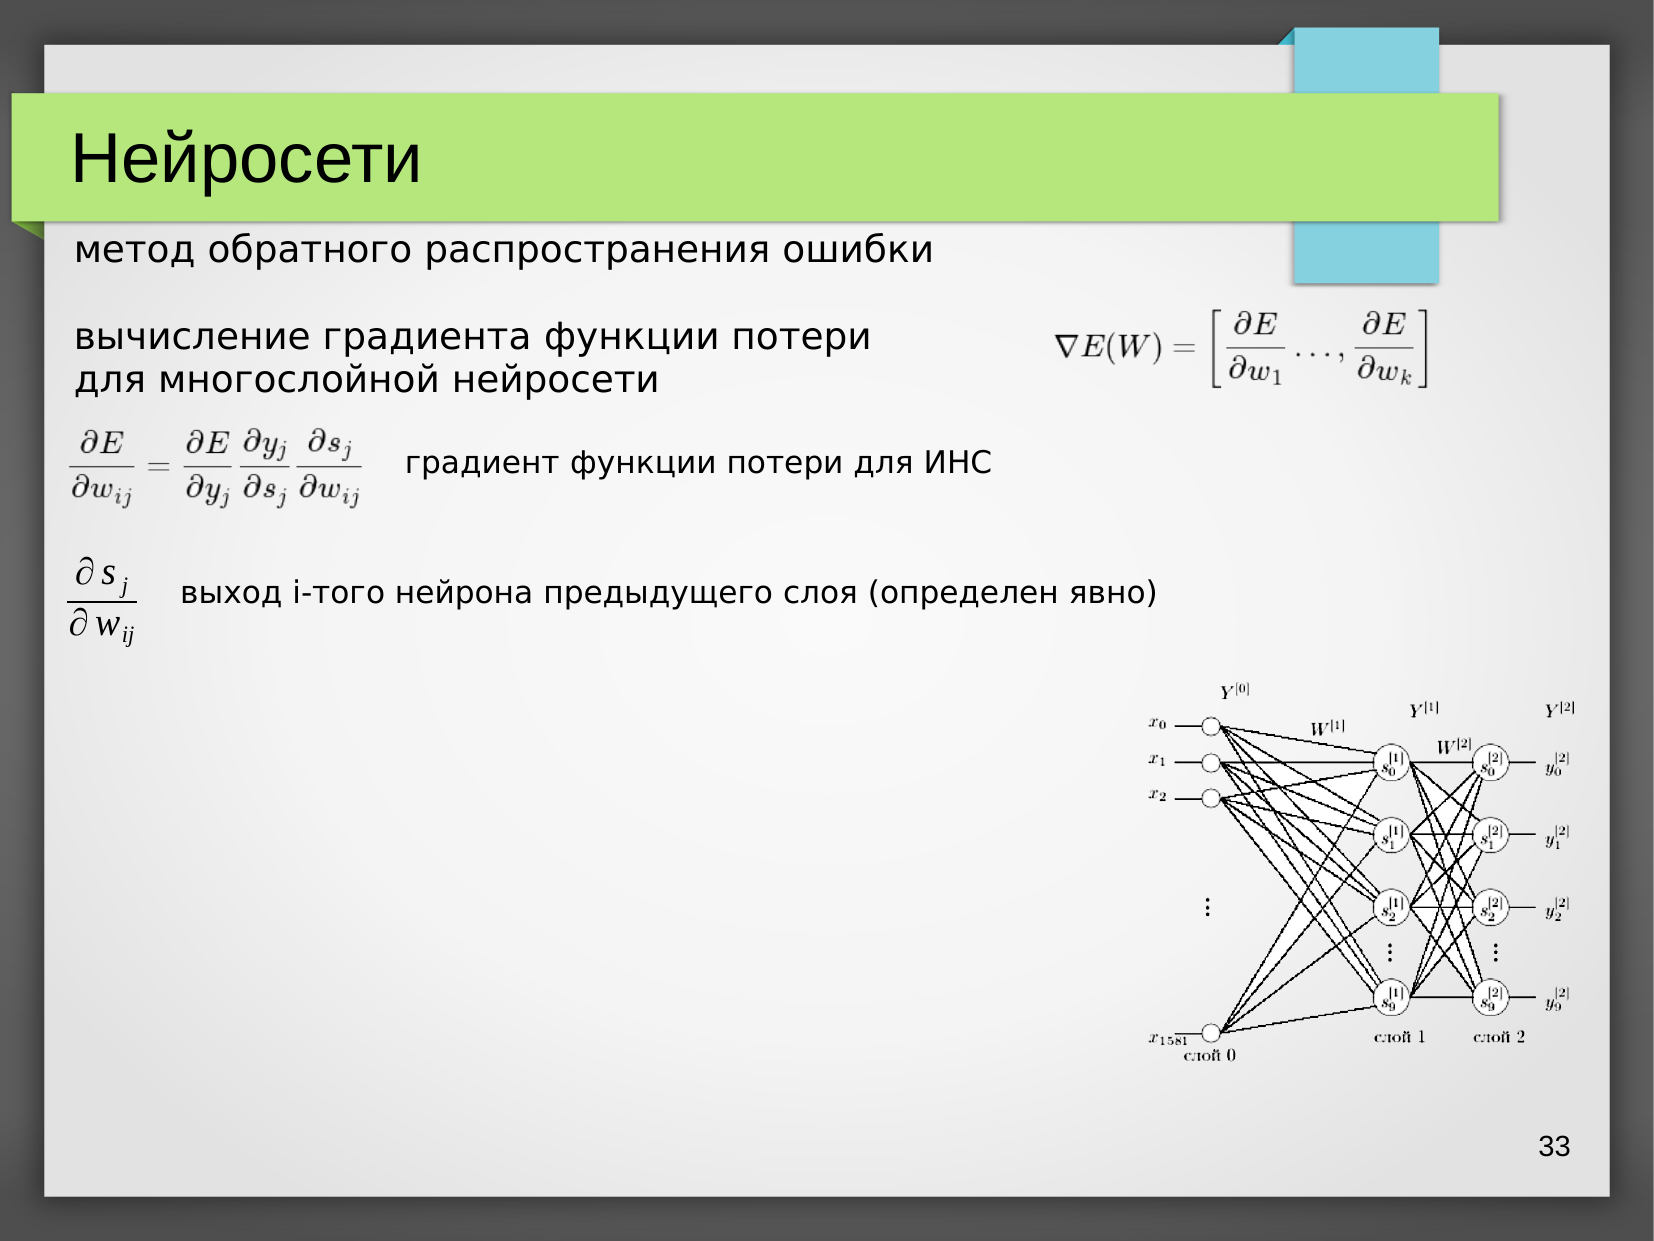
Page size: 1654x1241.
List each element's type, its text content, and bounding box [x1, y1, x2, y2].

title Нейросети [70, 118, 1205, 199]
picture [0, 0, 1654, 1241]
text_box выход i-того нейрона предыдущего слоя (определен явно) [165, 567, 1536, 626]
text_box градиент функции потери для ИНС [390, 437, 1040, 496]
chart [59, 555, 145, 651]
text_box метод обратного распространения ошибки вычисление градиента функции потери для многослойной нейросети [59, 220, 1052, 410]
